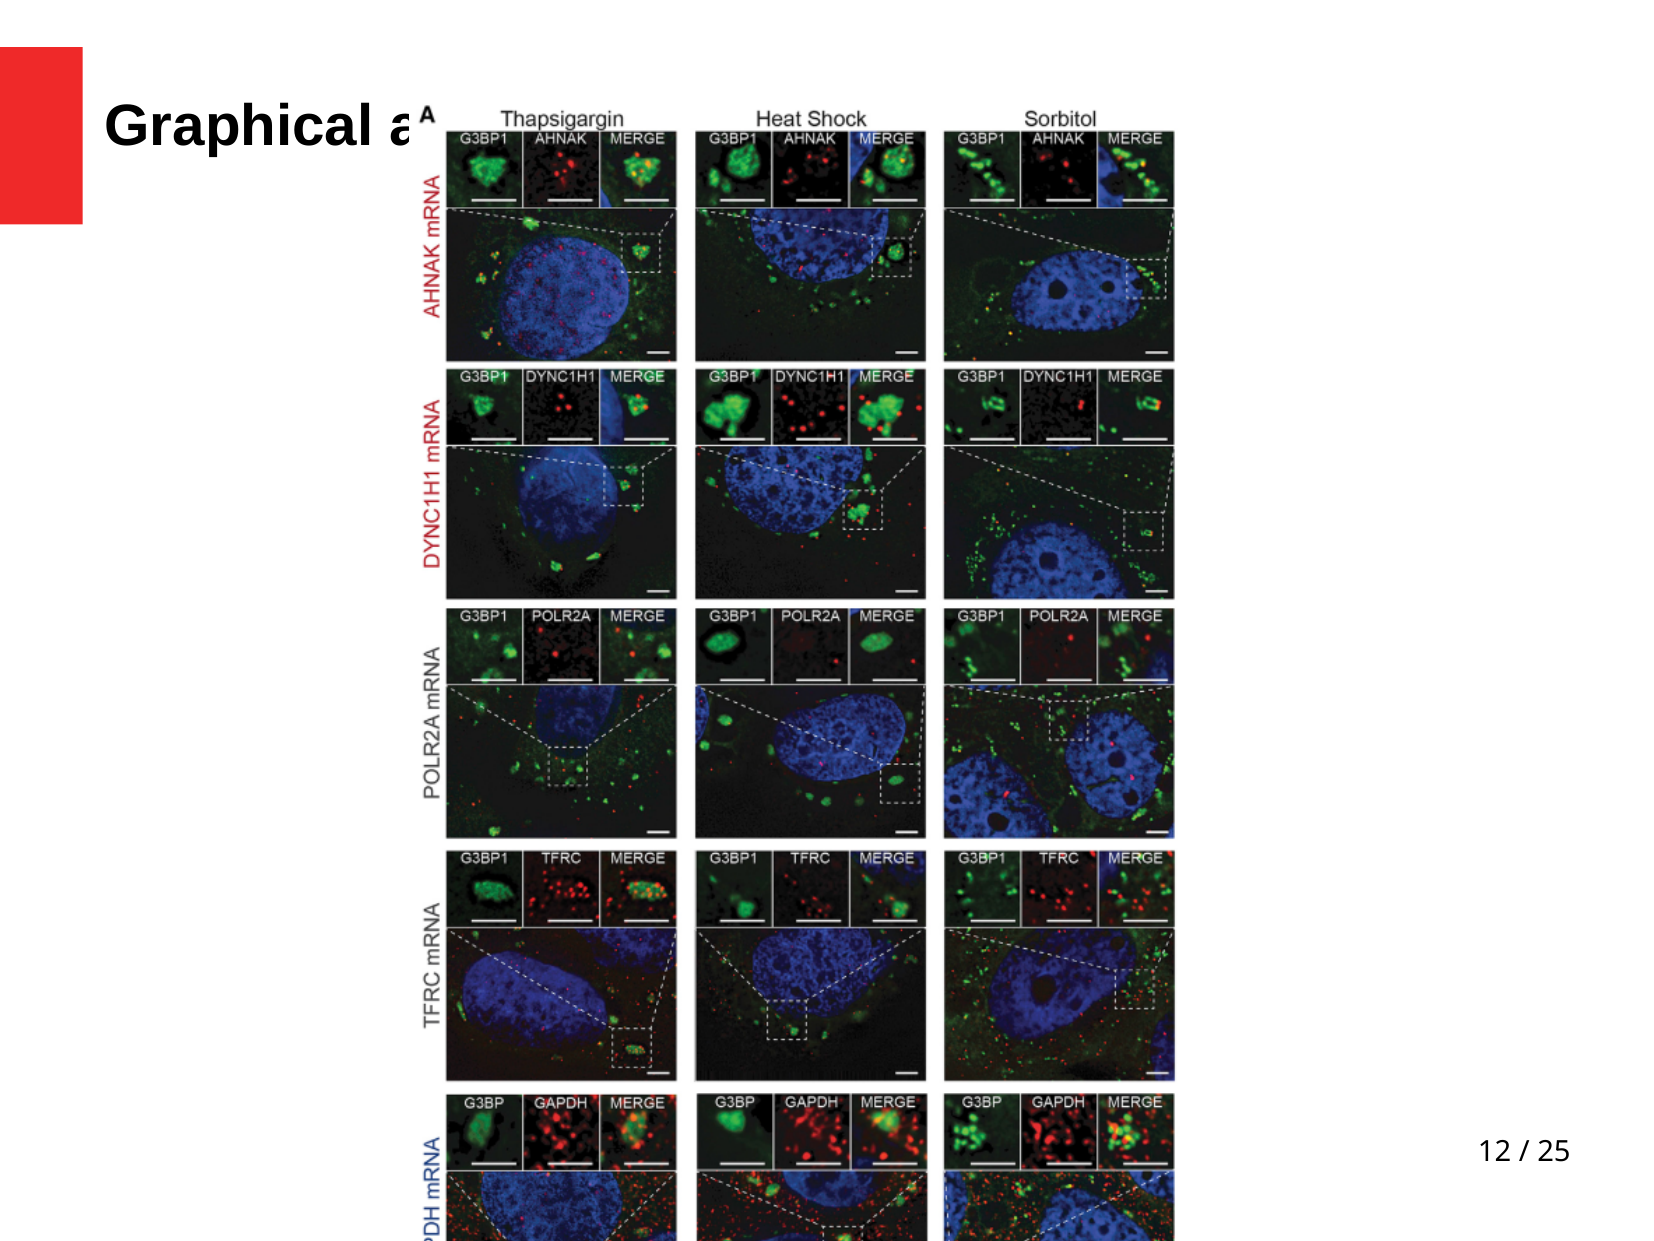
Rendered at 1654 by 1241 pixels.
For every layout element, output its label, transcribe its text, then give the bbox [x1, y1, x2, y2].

picture [409, 97, 1182, 1241]
text_box Graphical abstract [90, 85, 1561, 166]
